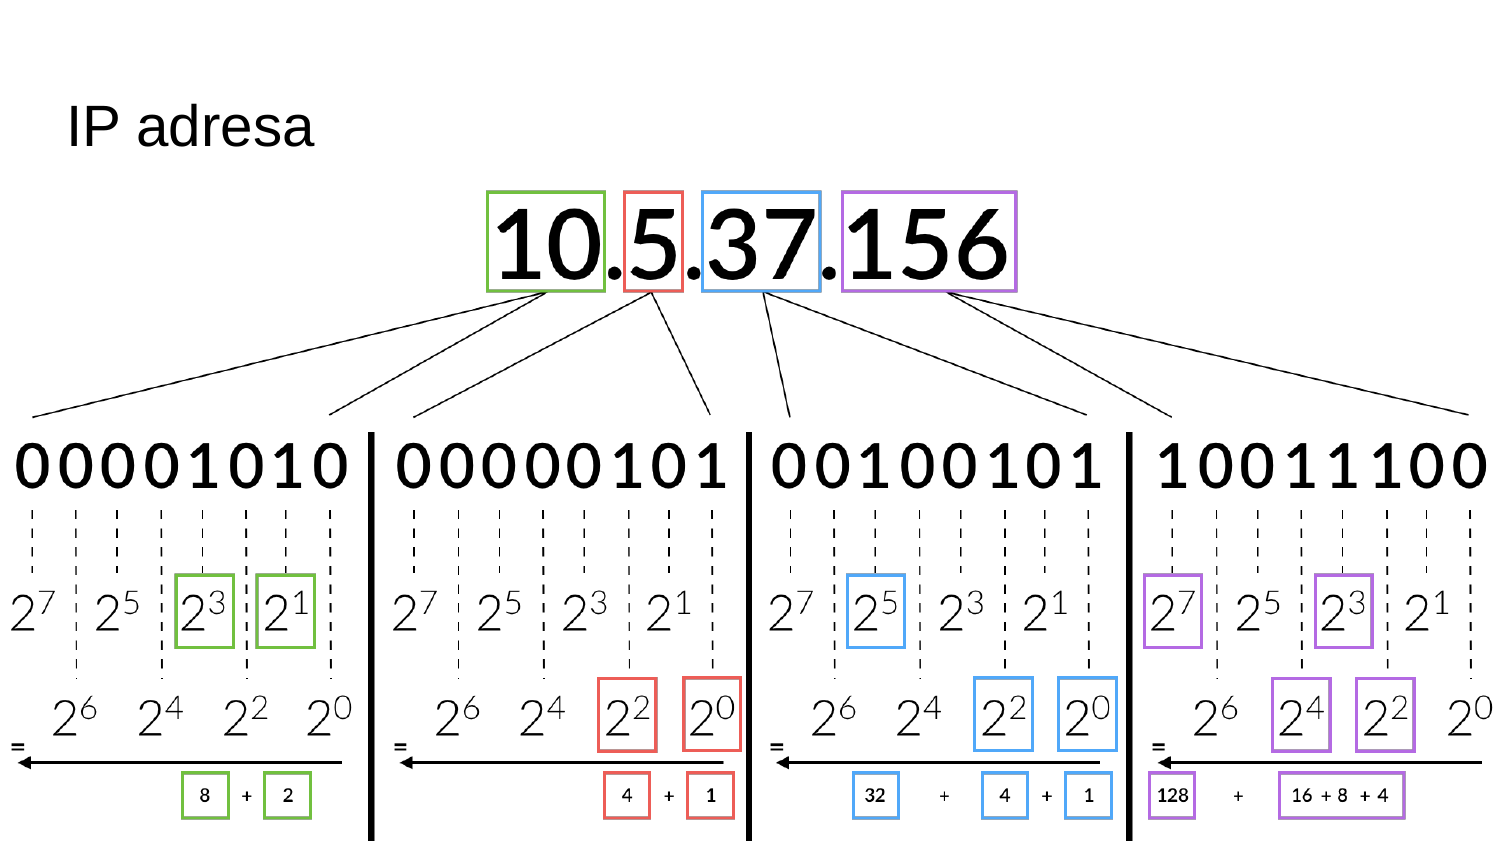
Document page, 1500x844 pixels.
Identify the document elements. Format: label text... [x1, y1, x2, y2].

title IP adresa [51, 72, 1449, 167]
picture [0, 184, 1500, 841]
